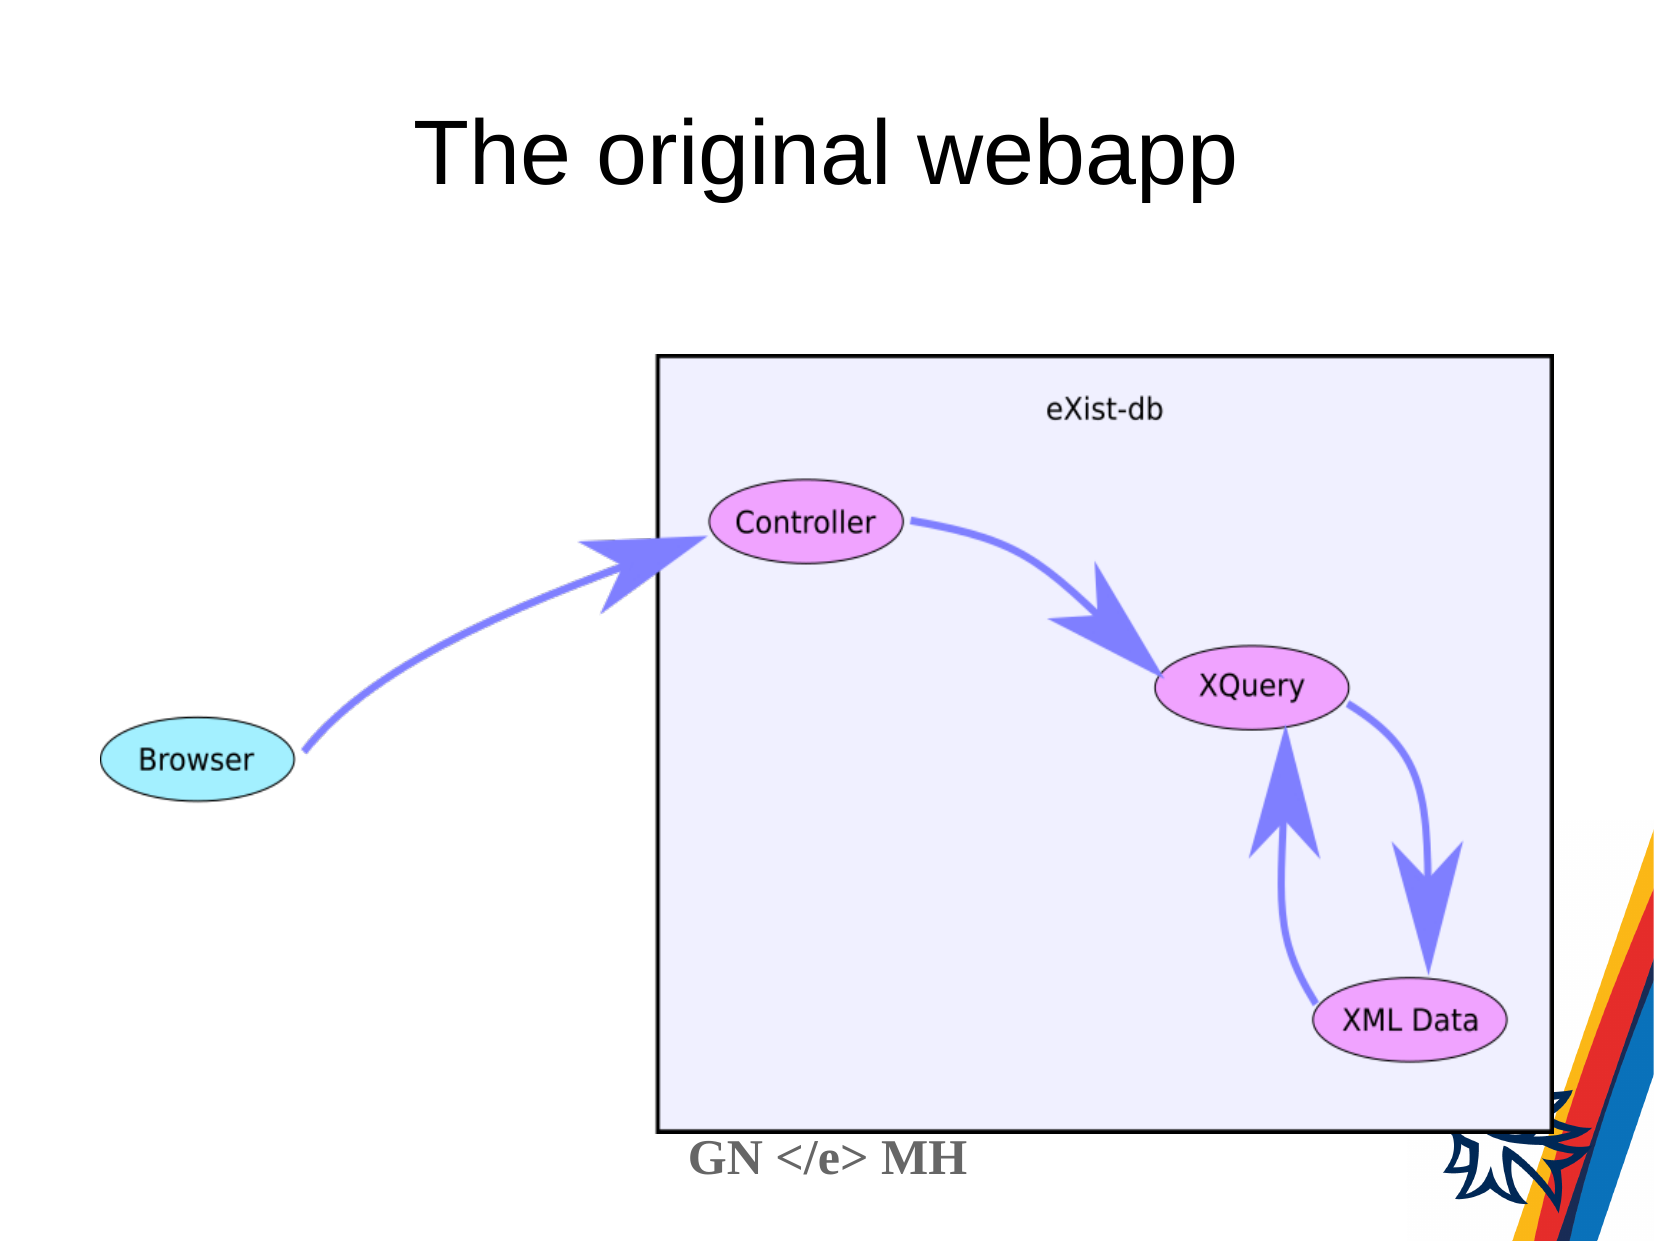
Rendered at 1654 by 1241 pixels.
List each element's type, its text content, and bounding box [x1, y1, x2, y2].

title The original webapp [82, 49, 1571, 257]
picture [100, 354, 1654, 1241]
